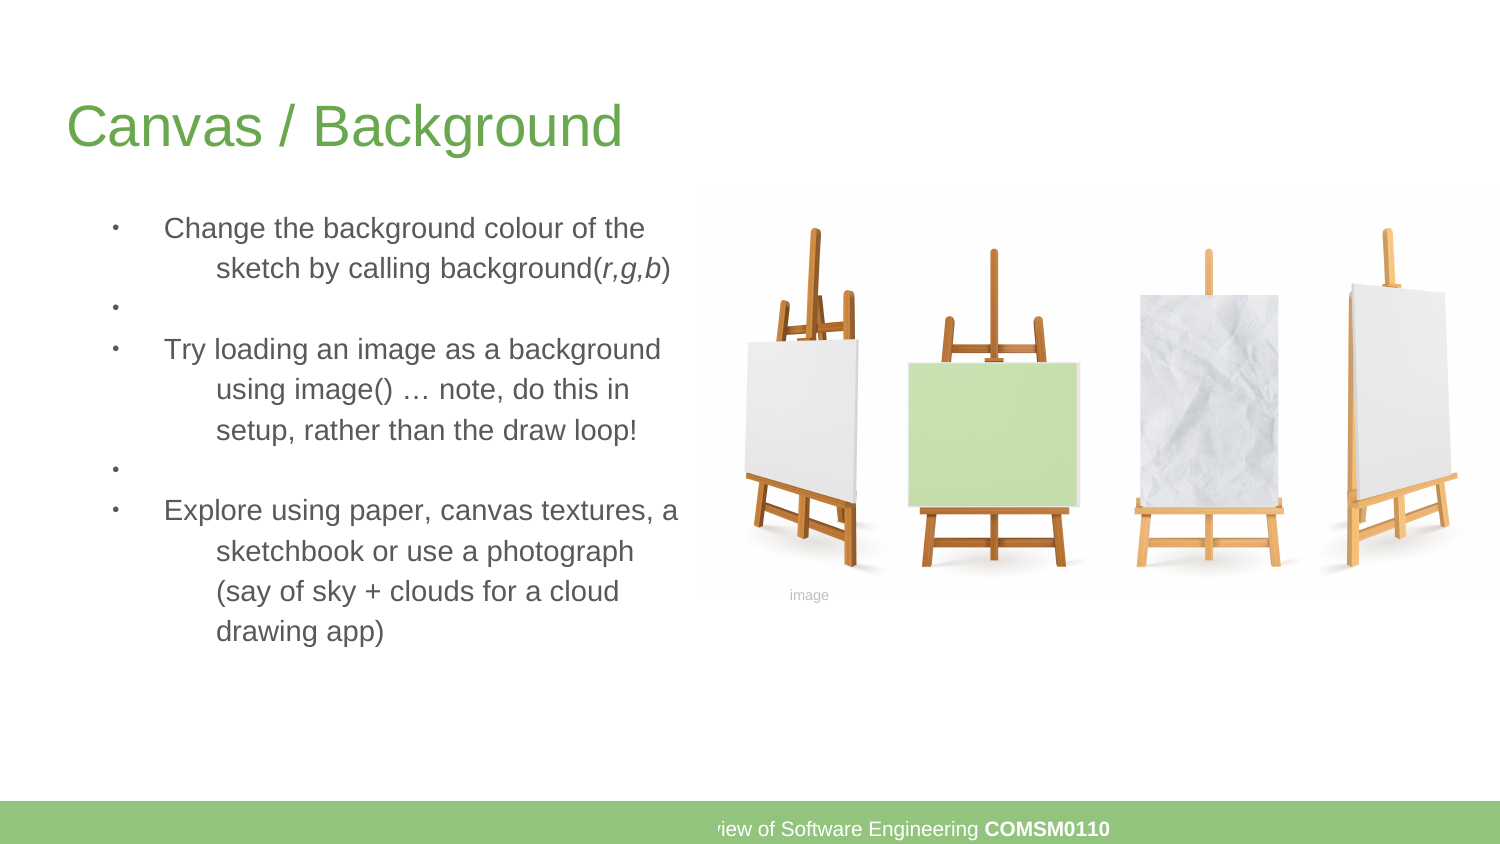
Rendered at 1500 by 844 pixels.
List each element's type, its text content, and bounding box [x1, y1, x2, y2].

picture [699, 189, 1500, 596]
title Canvas / Background [51, 72, 1449, 167]
text_box image [774, 578, 1466, 612]
list Change the background colour of the sketch by calling background(r,g,b) Try loading an image as a background using image() … note, do this in setup, rather than the draw loop! Explore using paper, canvas textures, a sketchbook or use a photograph (say of sky + clouds for a cloud drawing app) [51, 189, 708, 750]
text_box [909, 363, 1077, 506]
